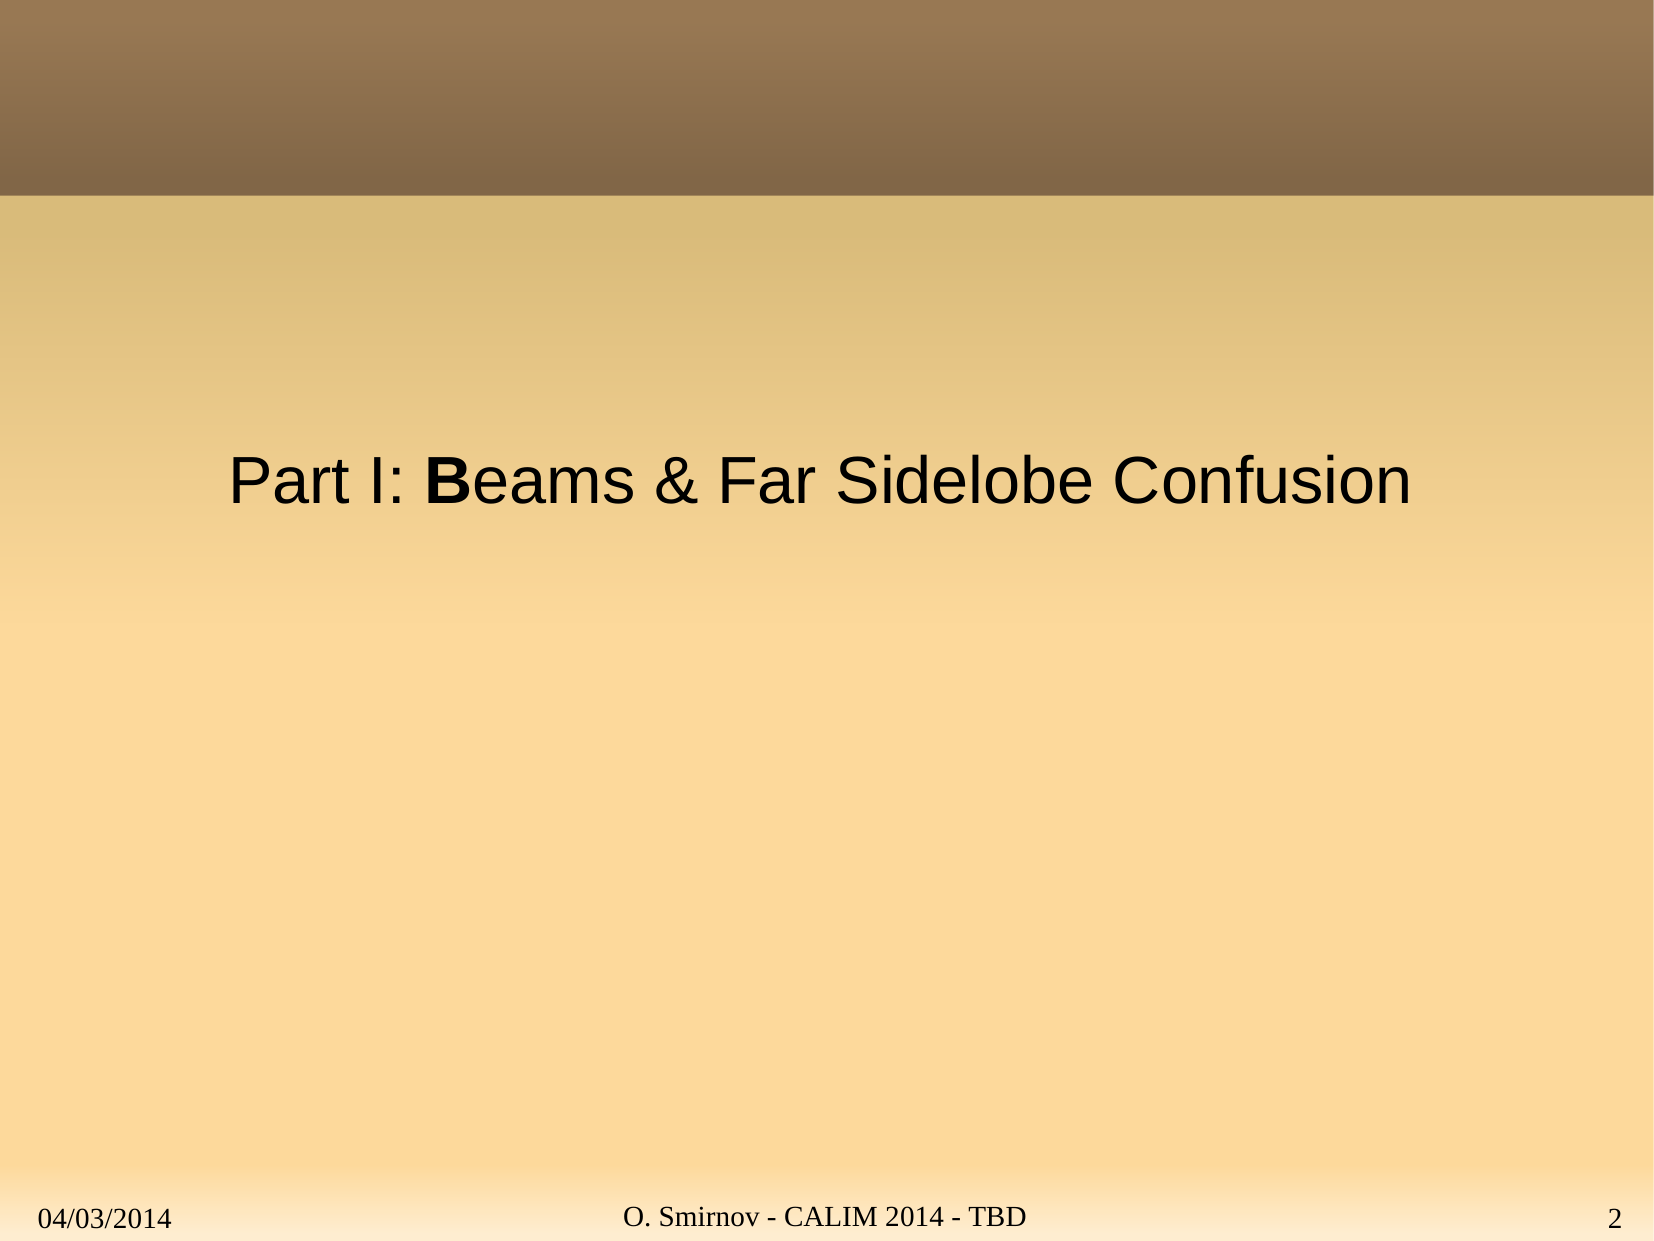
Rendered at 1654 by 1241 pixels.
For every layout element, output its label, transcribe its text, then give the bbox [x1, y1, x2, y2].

picture [0, 0, 1654, 1241]
subtitle Part I: Beams & Far Sidelobe Confusion [76, 0, 1565, 1119]
